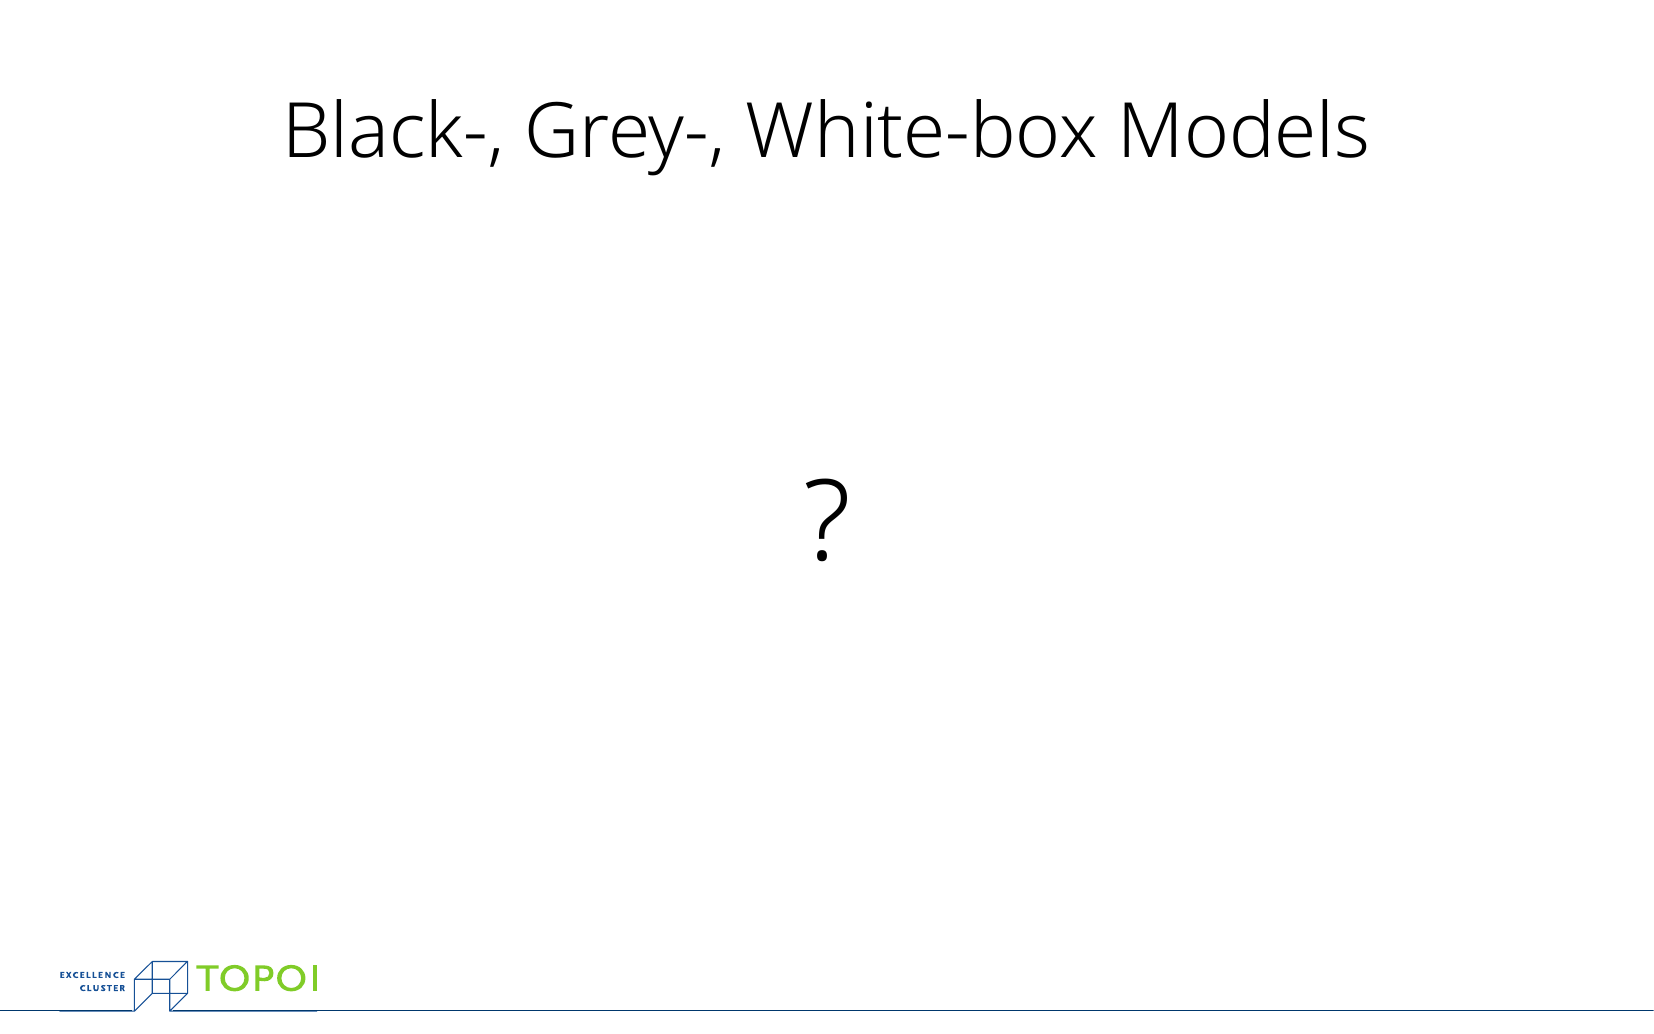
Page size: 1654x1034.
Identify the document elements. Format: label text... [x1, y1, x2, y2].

text_box ? [788, 432, 878, 601]
title Black-, Grey-, White-box Models [82, 41, 1571, 214]
